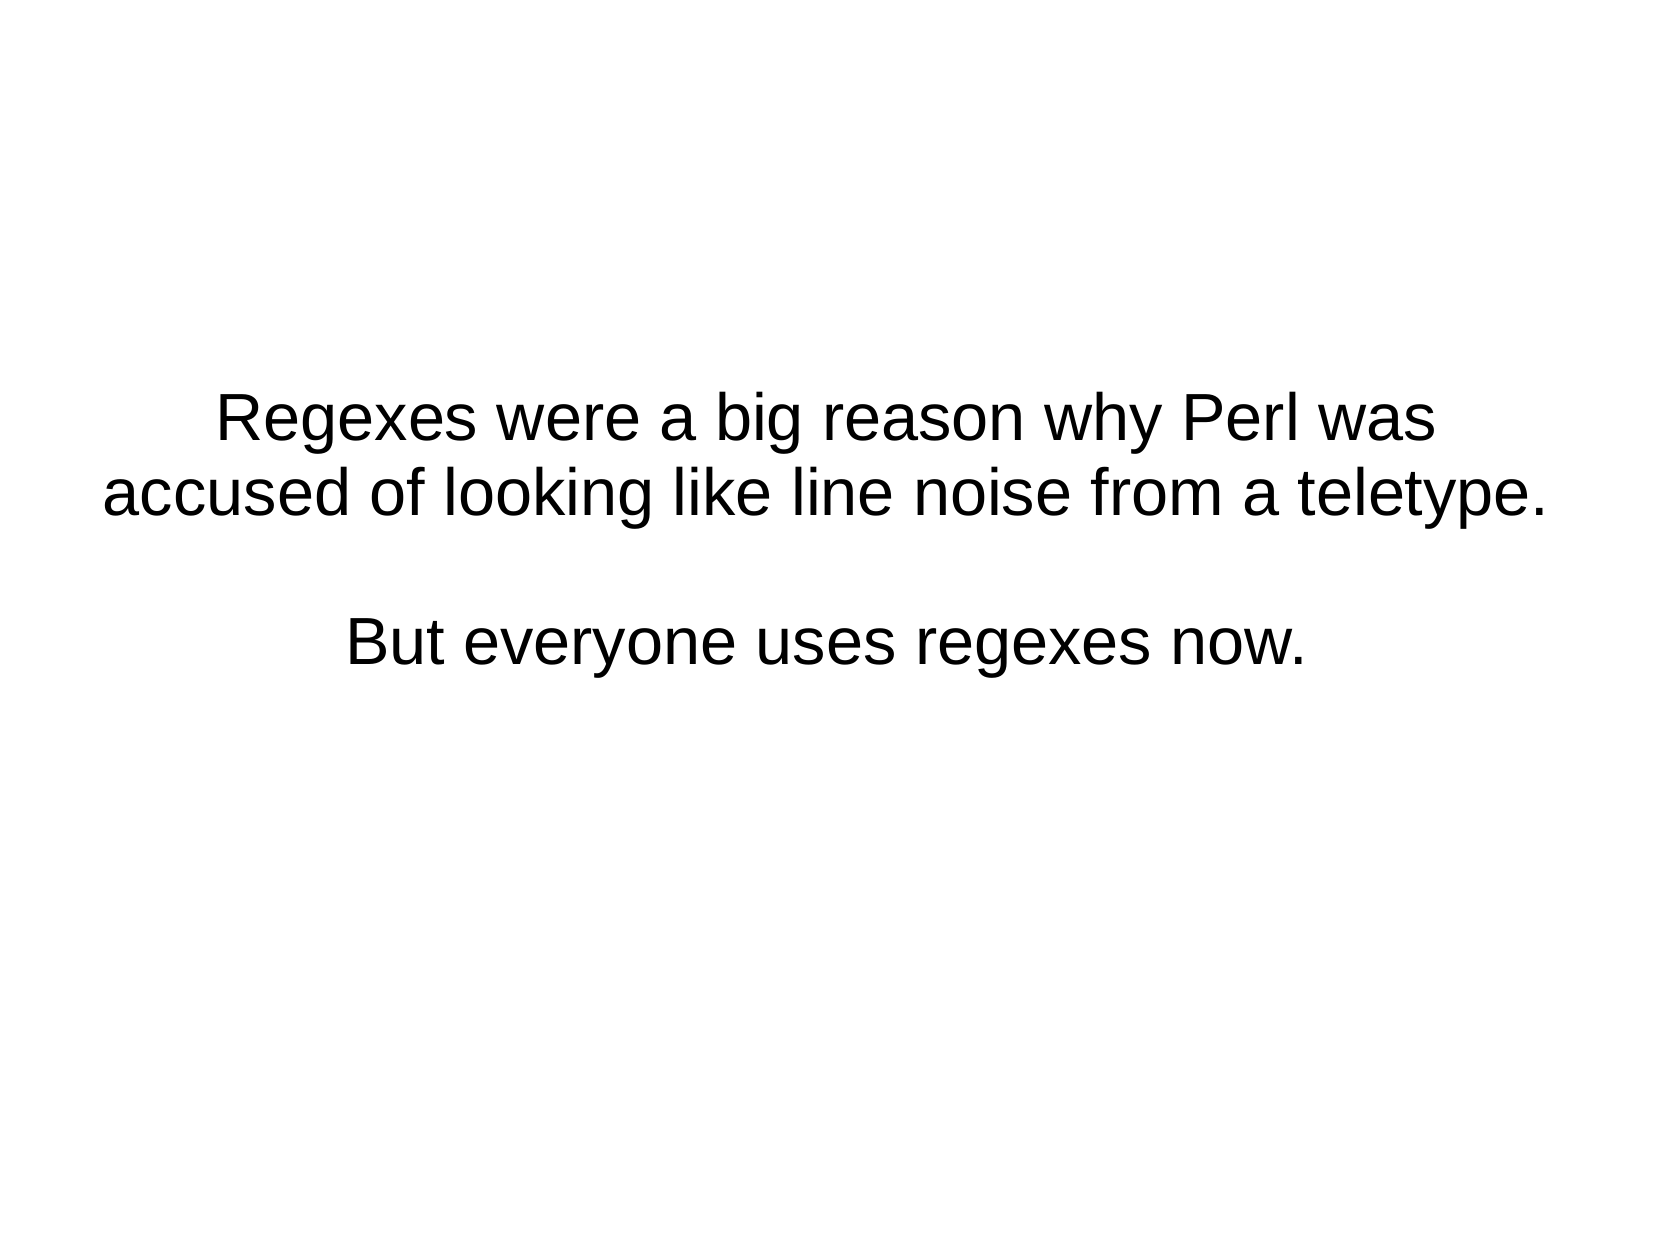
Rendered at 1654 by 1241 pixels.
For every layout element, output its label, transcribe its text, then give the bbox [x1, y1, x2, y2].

subtitle Regexes were a big reason why Perl was accused of looking like line noise from a teletype. But everyone uses regexes now. [82, 49, 1571, 1010]
